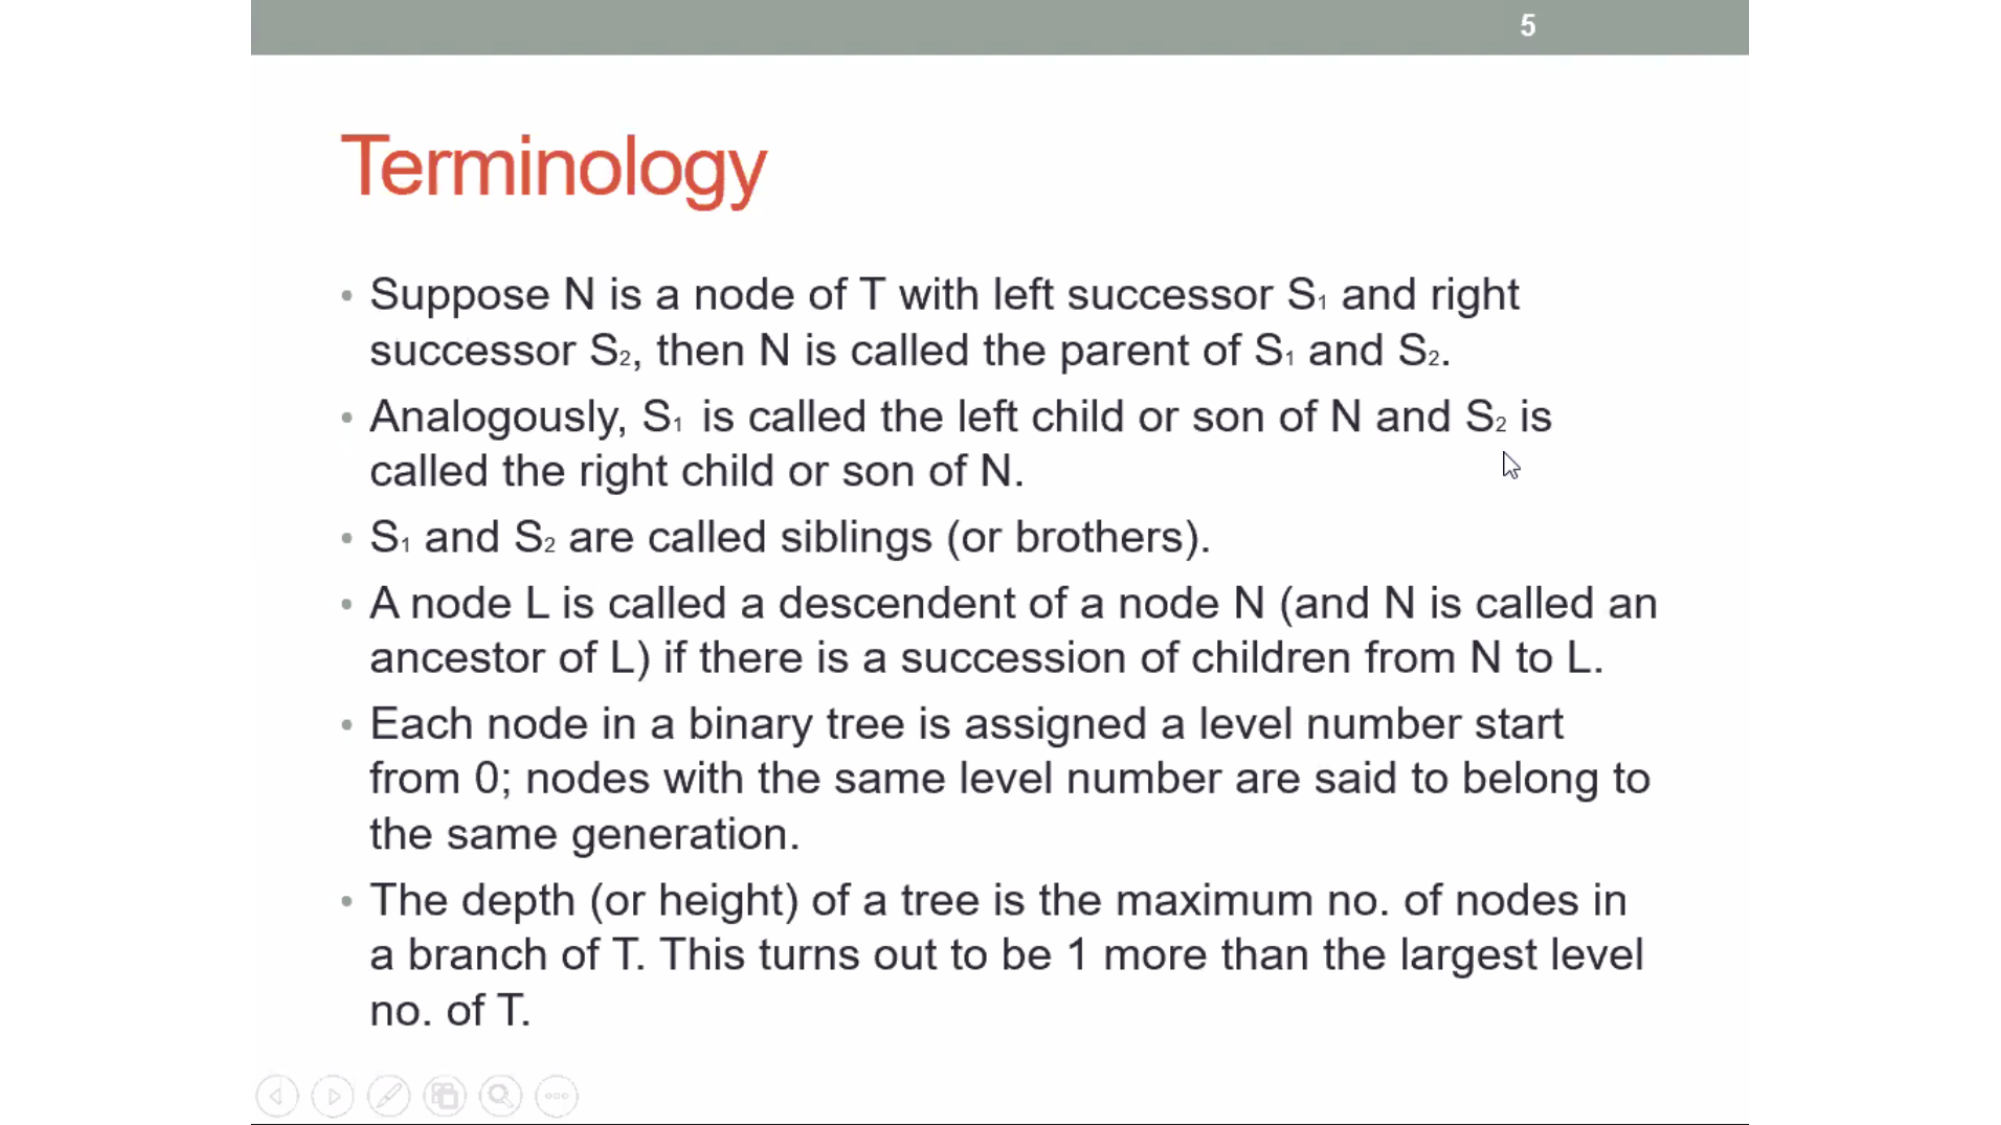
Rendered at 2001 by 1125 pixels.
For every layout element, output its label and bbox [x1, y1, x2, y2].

picture [251, 0, 1749, 1125]
